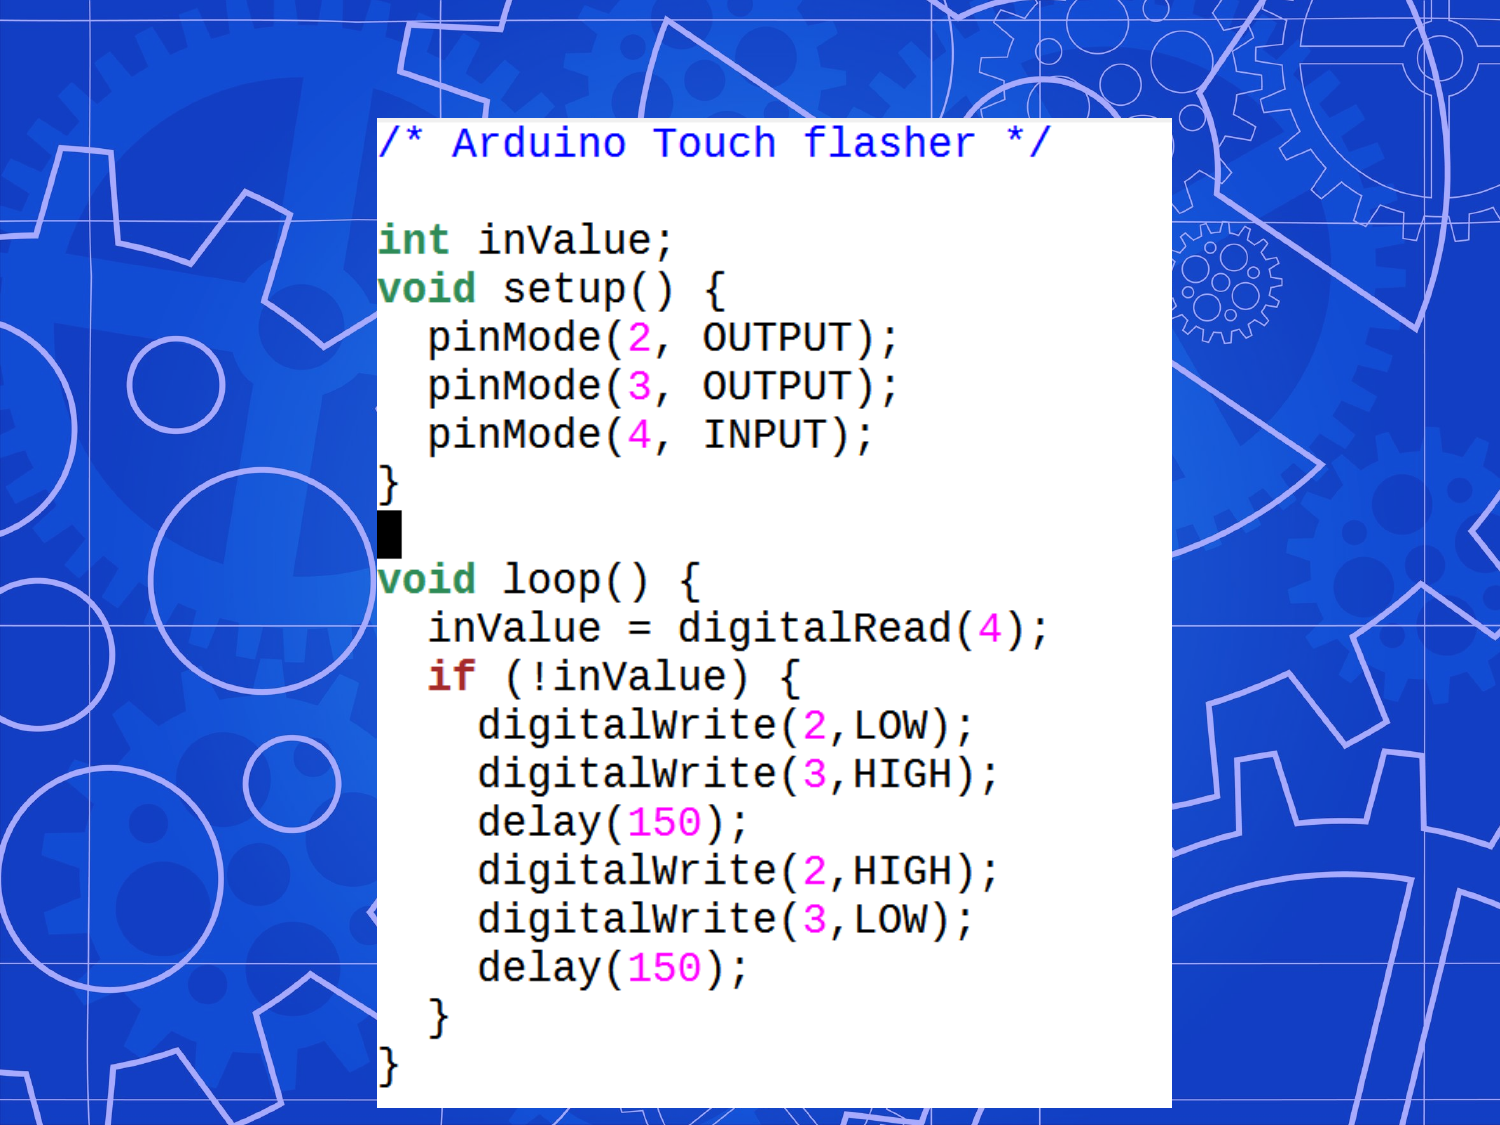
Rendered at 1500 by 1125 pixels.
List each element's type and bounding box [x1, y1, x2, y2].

picture [377, 118, 1172, 1108]
